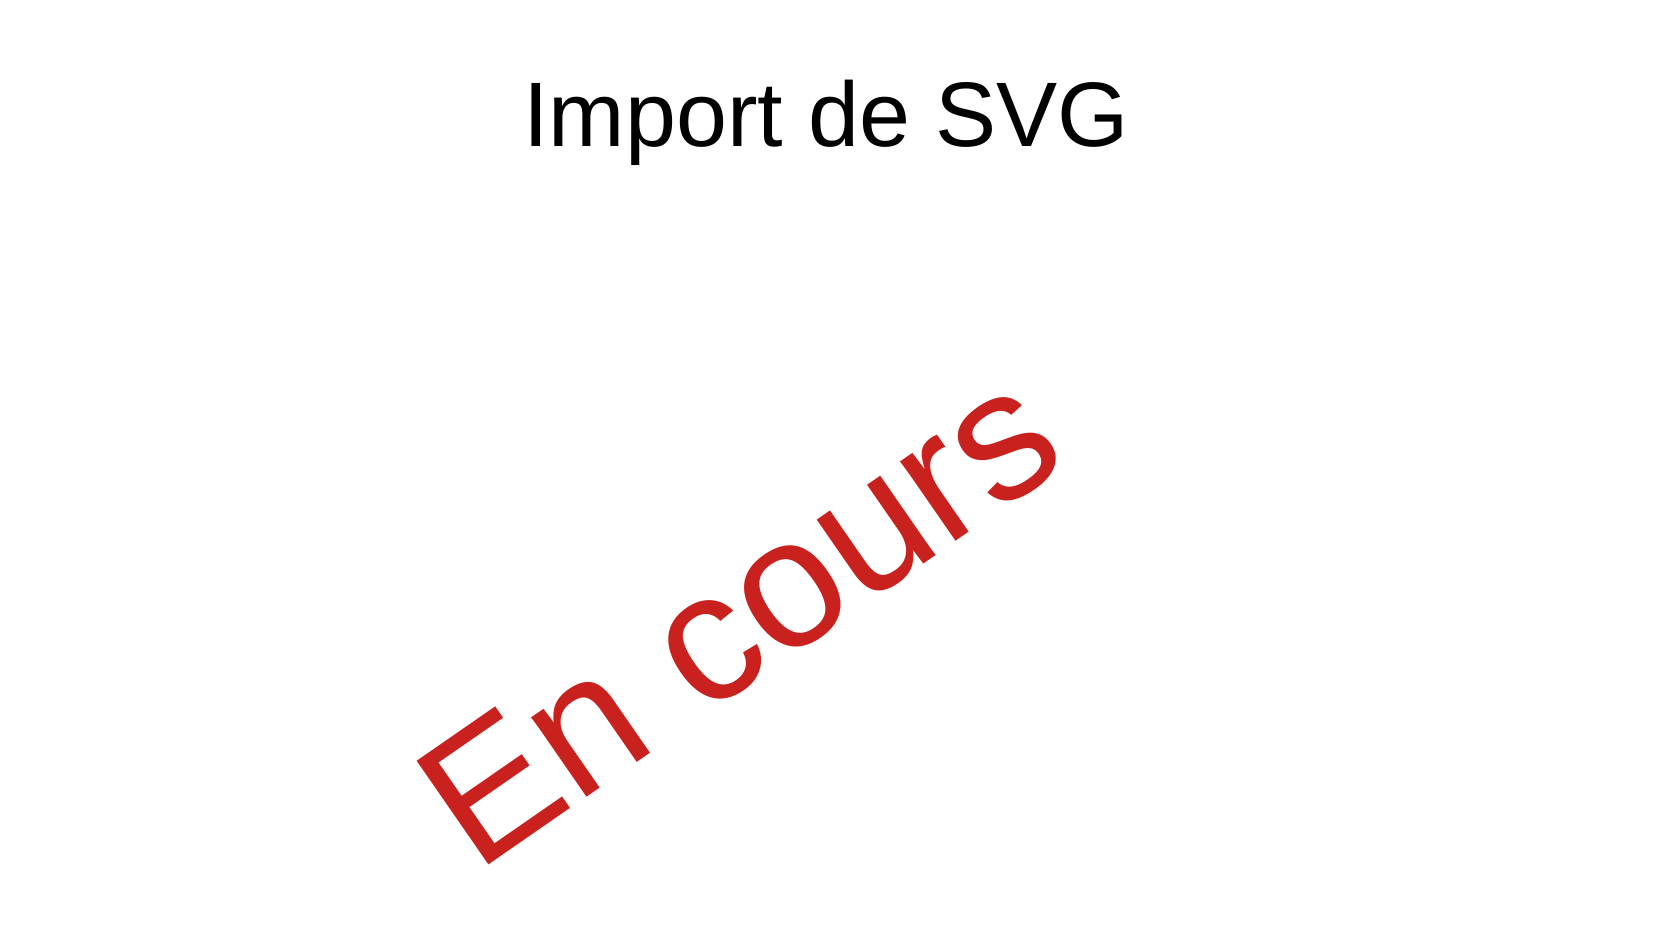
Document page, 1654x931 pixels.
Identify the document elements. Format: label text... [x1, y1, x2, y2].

title Import de SVG [82, 37, 1571, 193]
text_box En cours [365, 310, 1111, 921]
